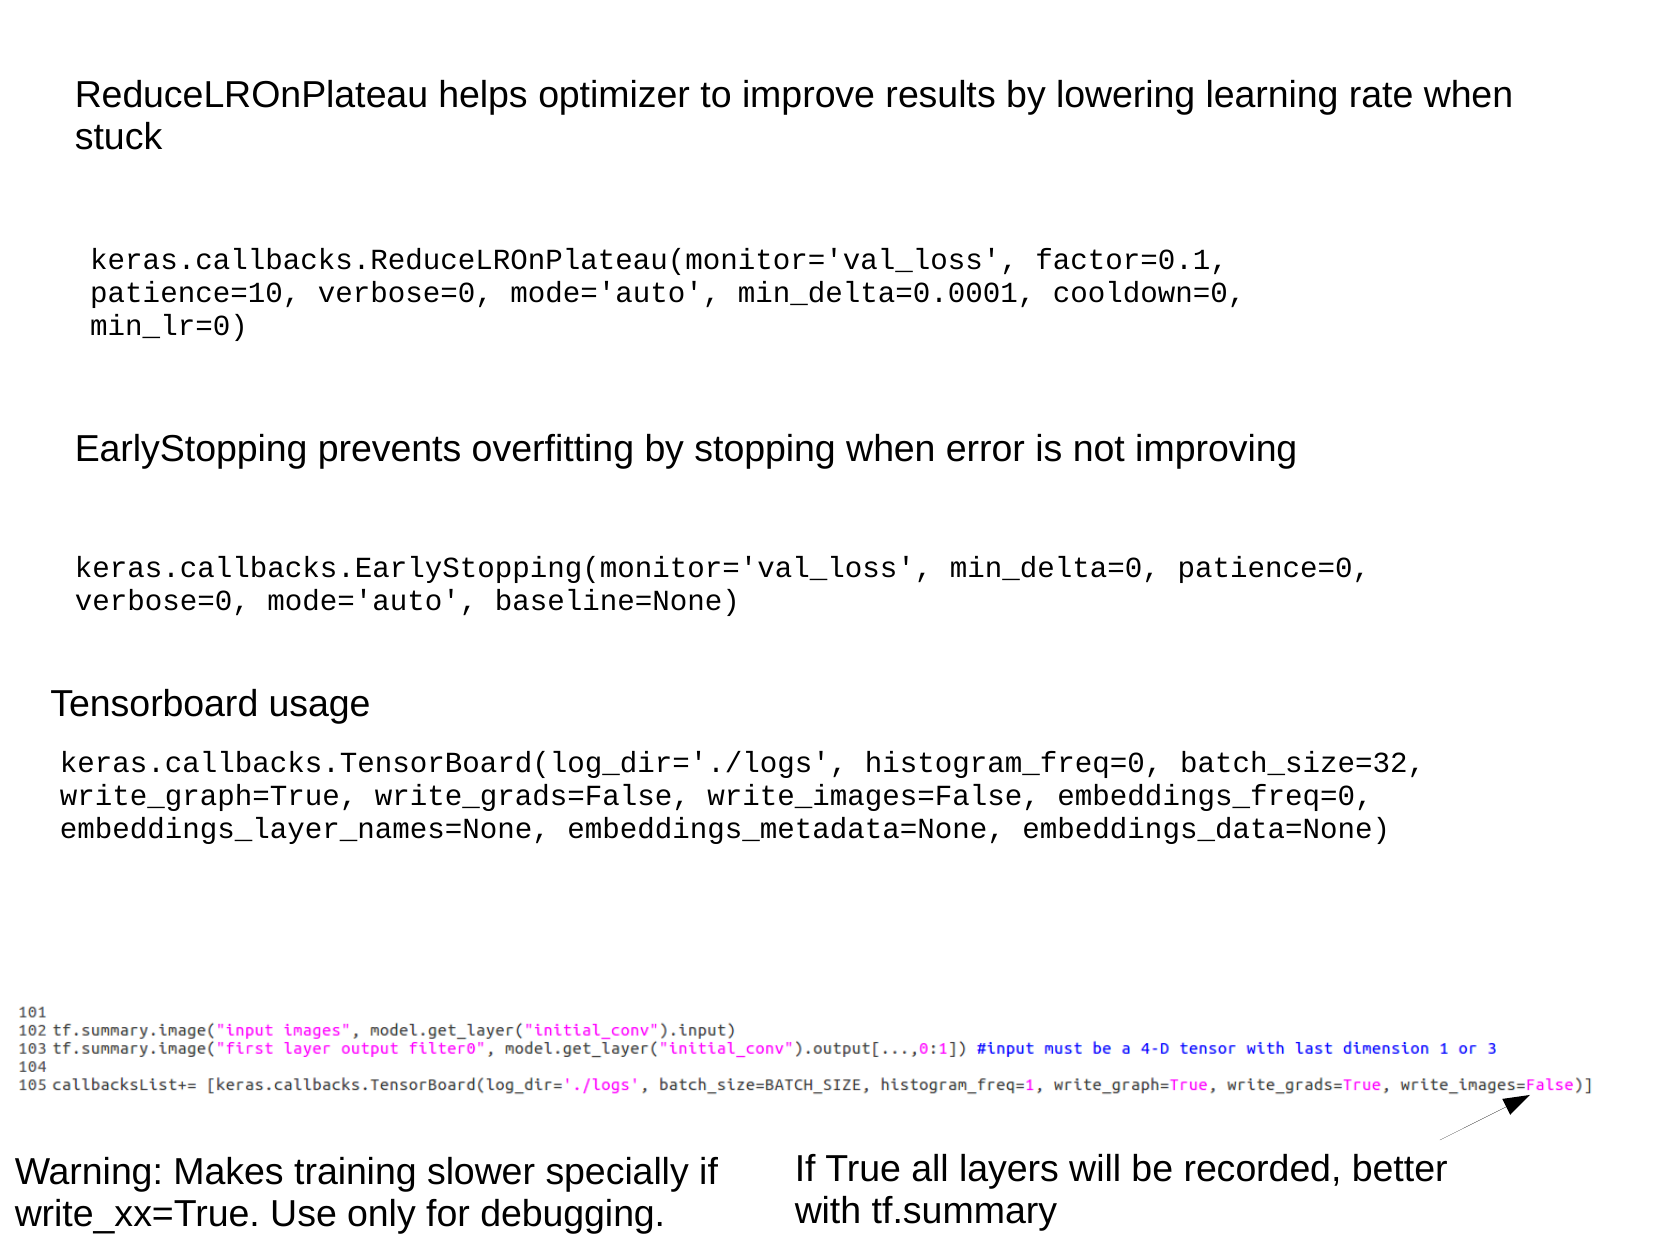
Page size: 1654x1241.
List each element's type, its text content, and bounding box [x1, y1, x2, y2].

text_box keras.callbacks.TensorBoard(log_dir='./logs', histogram_freq=0, batch_size=32, write_graph=True, write_grads=False, write_images=False, embeddings_freq=0, embeddings_layer_names=None, embeddings_metadata=None, embeddings_data=None) [45, 774, 1513, 856]
text_box Warning: Makes training slower specially if write_xx=True. Use only for debugging. [0, 1143, 976, 1241]
picture [15, 1005, 1606, 1095]
text_box EarlyStopping prevents overfitting by stopping when error is not improving [60, 420, 1621, 519]
text_box Tensorboard usage [35, 675, 1596, 774]
text_box If True all layers will be recorded, better with tf.summary [780, 1140, 1516, 1239]
text_box ReduceLROnPlateau helps optimizer to improve results by lowering learning rate when stuck [60, 66, 1621, 166]
text_box keras.callbacks.EarlyStopping(monitor='val_loss', min_delta=0, patience=0, verbose=0, mode='auto', baseline=None) [60, 545, 1528, 627]
text_box keras.callbacks.ReduceLROnPlateau(monitor='val_loss', factor=0.1, patience=10, verbose=0, mode='auto', min_delta=0.0001, cooldown=0, min_lr=0) [75, 238, 1321, 406]
